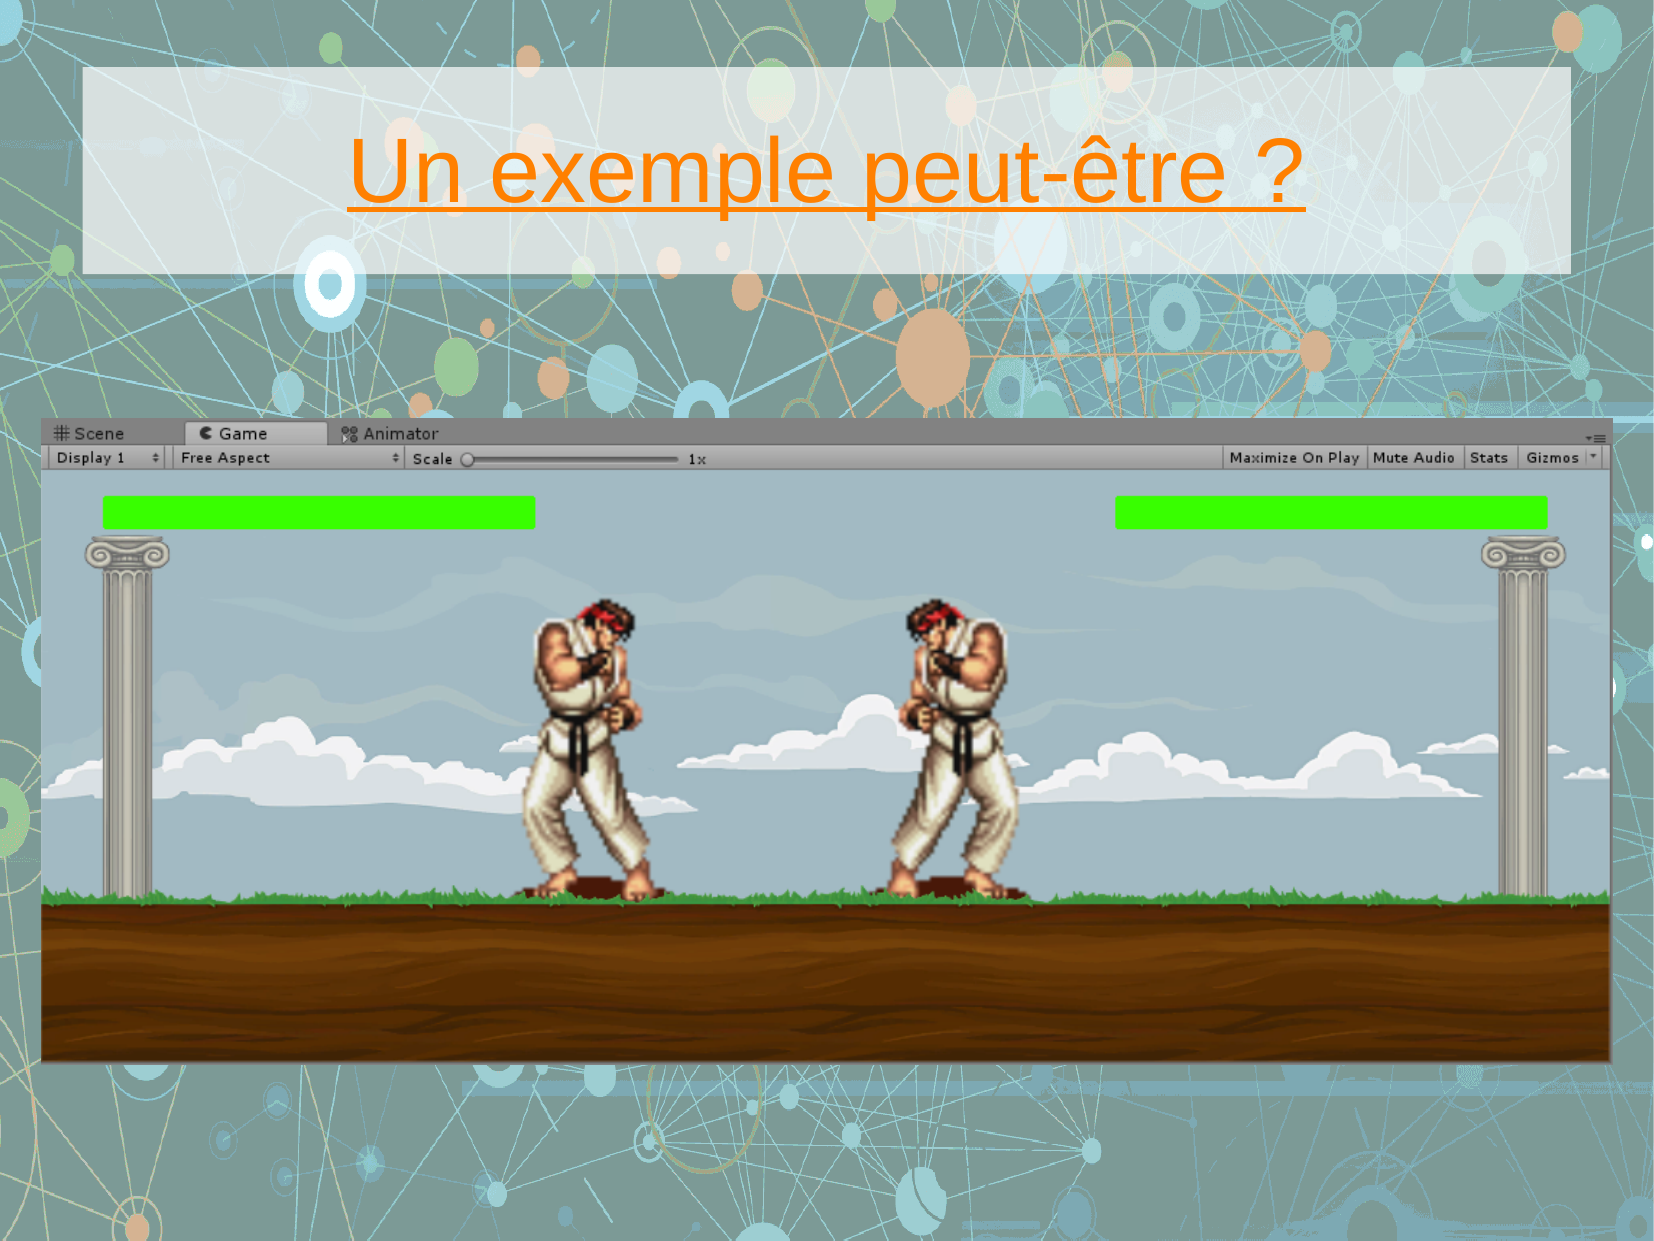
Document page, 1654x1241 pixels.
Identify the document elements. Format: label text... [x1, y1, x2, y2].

title Un exemple peut-être ? [82, 67, 1571, 275]
picture [0, 0, 1654, 1241]
